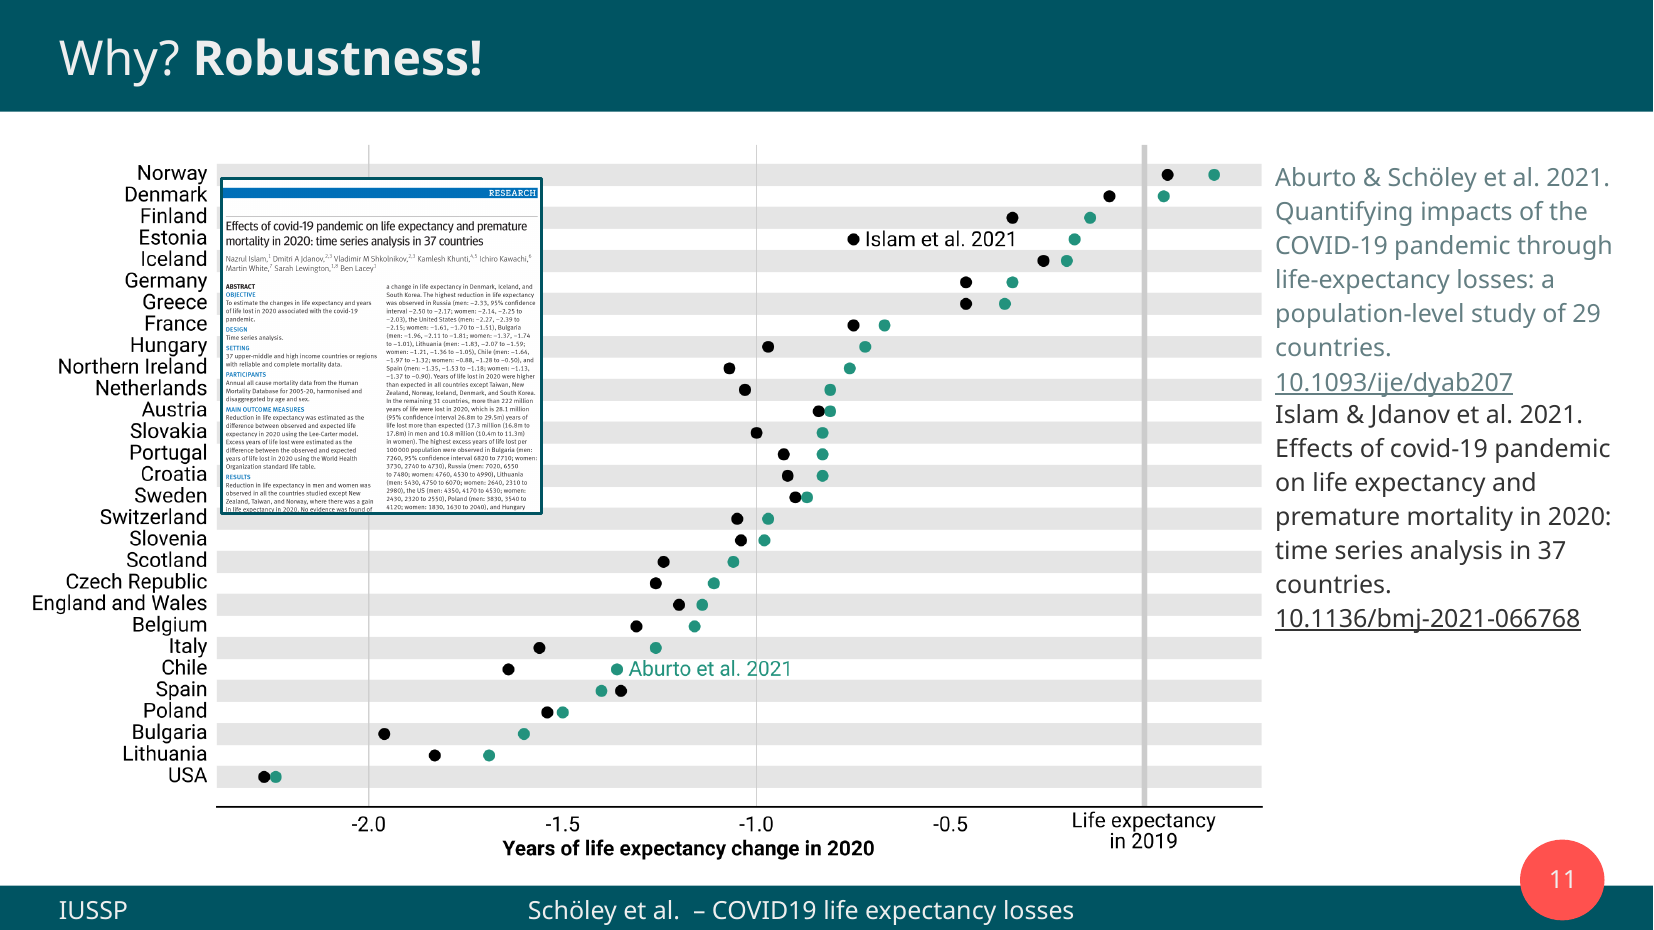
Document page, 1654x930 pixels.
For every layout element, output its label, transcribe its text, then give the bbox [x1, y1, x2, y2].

title Why? Robustness! [58, 0, 1594, 117]
text_box Islam & Jdanov et al. 2021. Effects of covid-19 pandemic on life expectancy and premature mortality in 2020: time series analysis in 37 countries. 10.1136/bmj-2021-066768 [1260, 388, 1651, 614]
text_box Aburto & Schöley et al. 2021. Quantifying impacts of the COVID-19 pandemic through life-expectancy losses: a population-level study of 29 countries. 10.1093/ije/dyab207 [1260, 152, 1651, 378]
picture [21, 134, 1272, 871]
